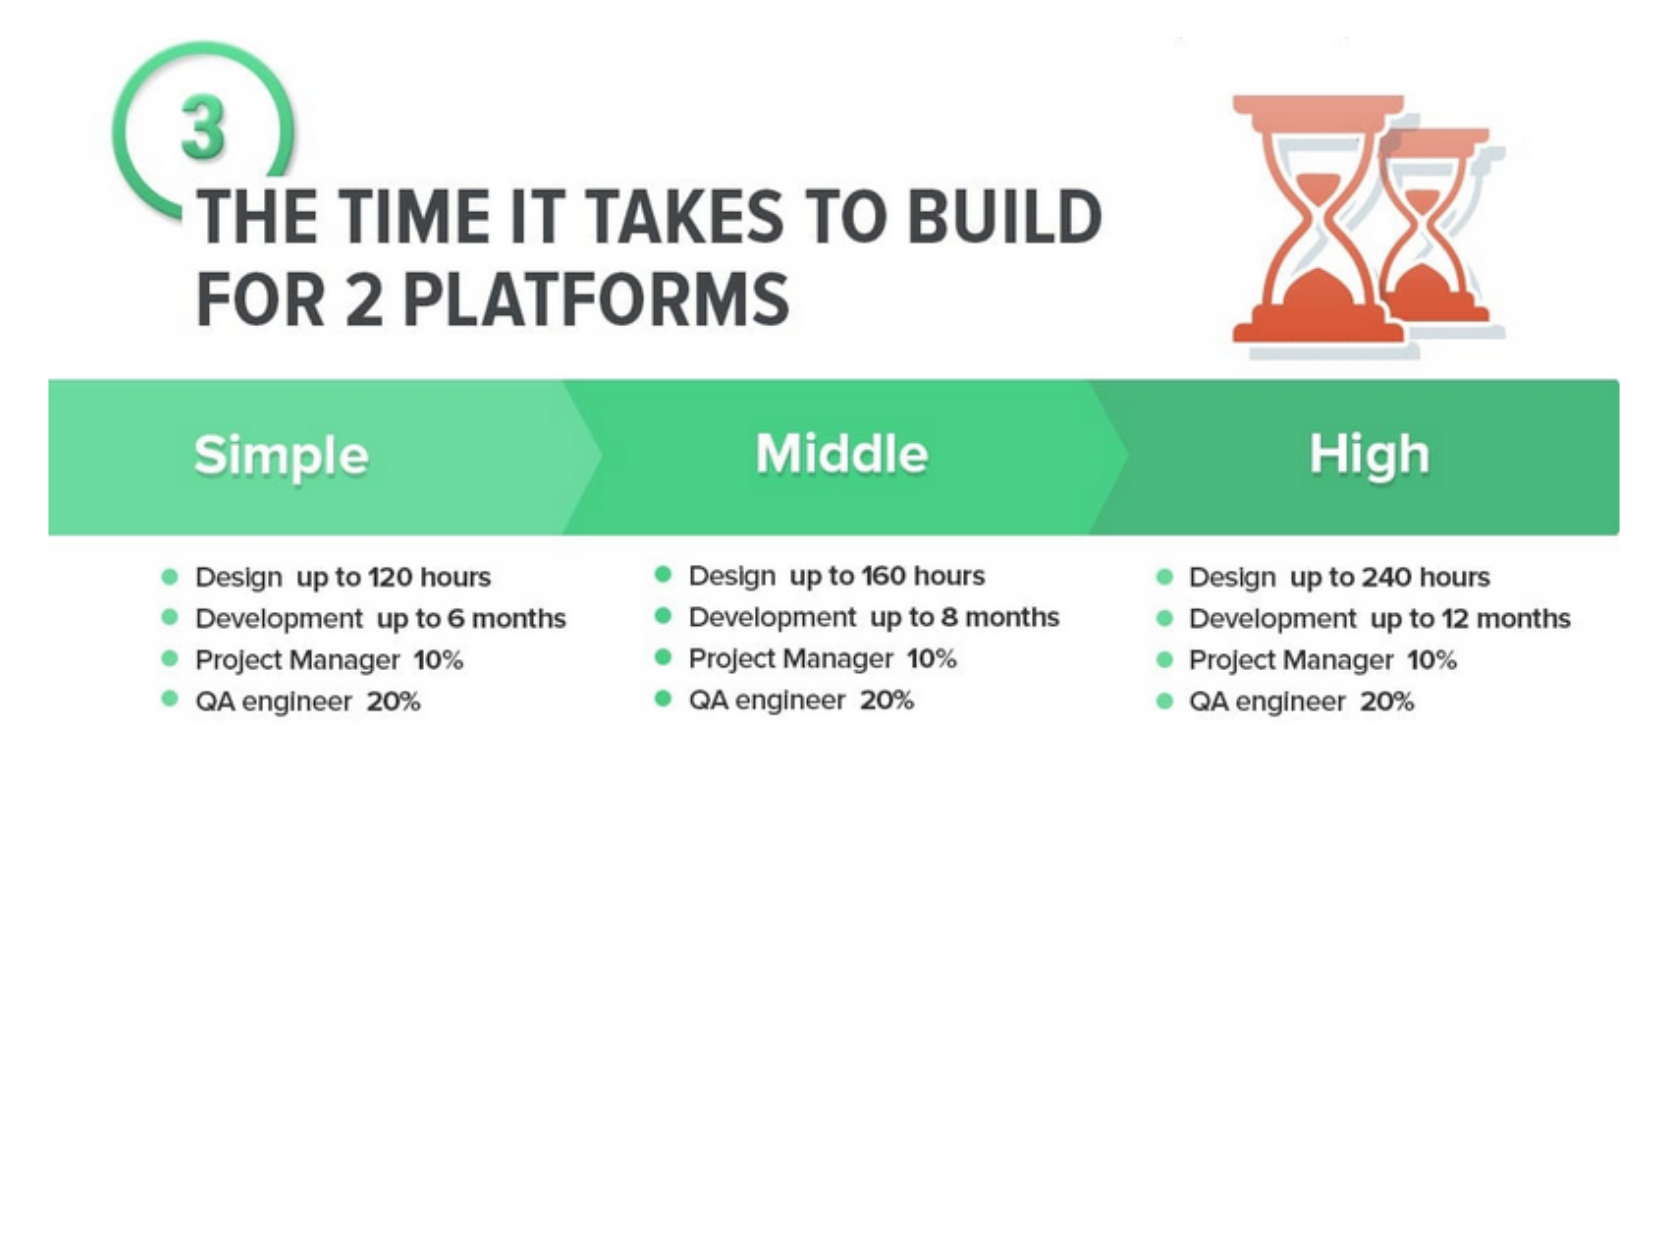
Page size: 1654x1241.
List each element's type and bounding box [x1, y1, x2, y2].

picture [43, 37, 1622, 733]
